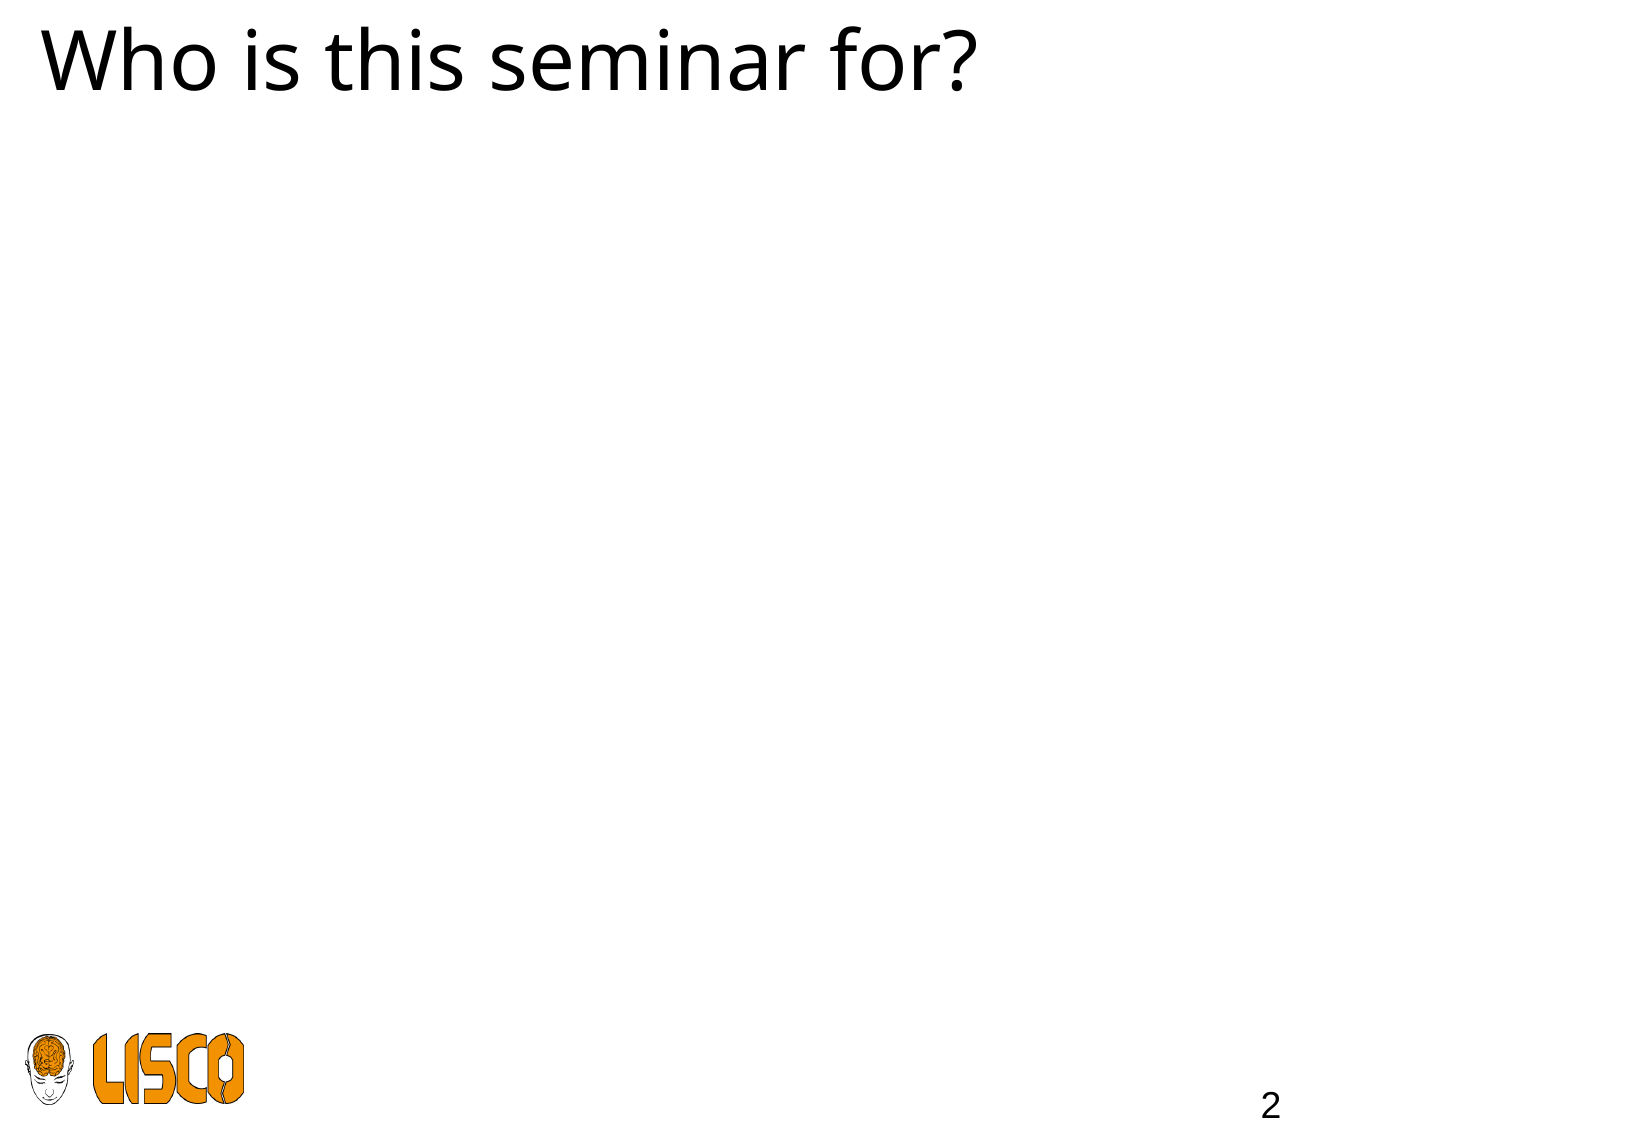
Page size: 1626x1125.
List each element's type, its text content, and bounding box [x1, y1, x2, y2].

text_box Who is this seminar for? [25, 0, 1131, 121]
picture [93, 1033, 244, 1104]
picture [25, 1034, 74, 1105]
